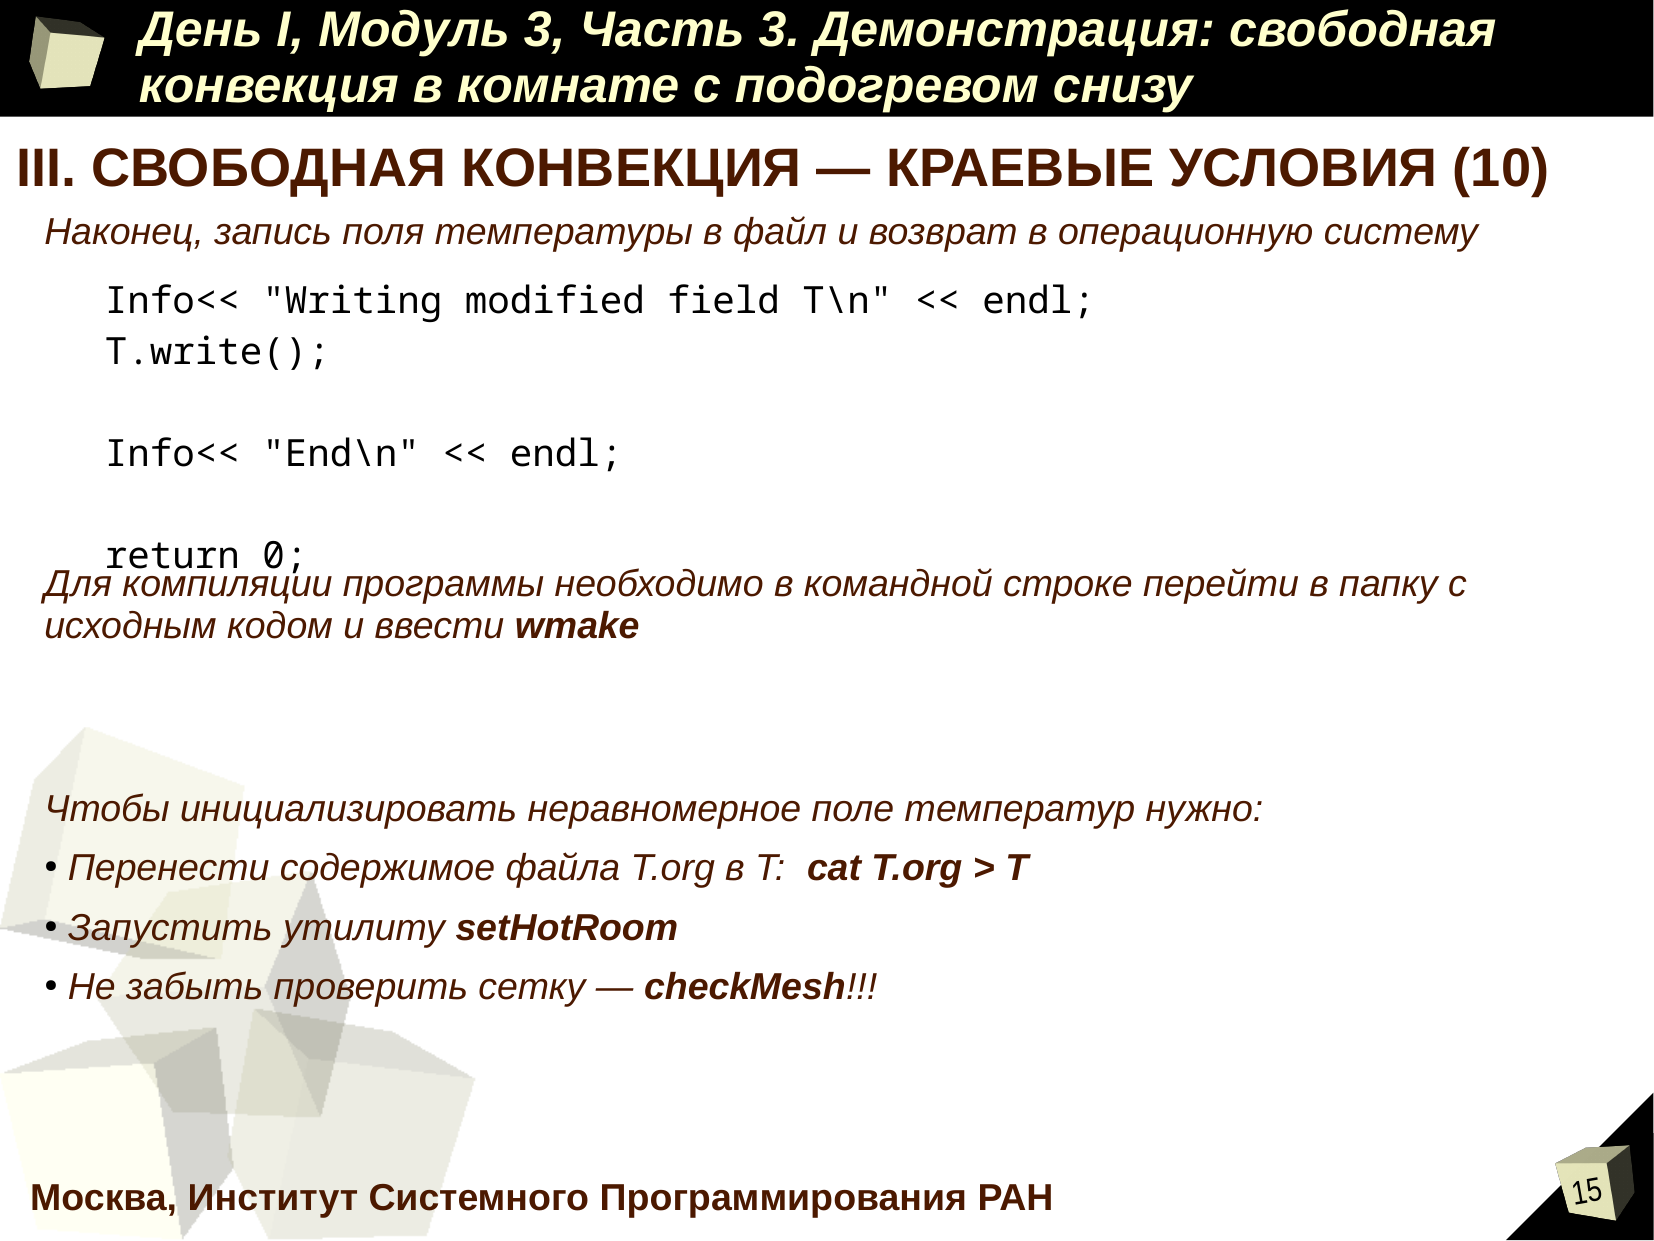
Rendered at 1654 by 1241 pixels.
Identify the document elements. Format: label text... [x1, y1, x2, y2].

text_box Info<< "Writing modified field T\n" << endl; T.write(); Info<< "End\n" << endl; return 0; [0, 265, 1654, 538]
text_box III. СВОБОДНАЯ КОНВЕКЦИЯ — КРАЕВЫЕ УСЛОВИЯ (10) [1, 130, 1654, 211]
picture [464, 1193, 472, 1198]
text_box Чтобы инициализировать неравномерное поле температур нужно: Перенести содержимое файла T.org в T: cat T.org > T Запустить утилиту setHotRoom Не забыть проверить сетку — checkMesh!!! [29, 779, 1625, 1016]
text_box Наконец, запись поля температуры в файл и возврат в операционную систему [29, 203, 1625, 261]
text_box Для компиляции программы необходимо в командной строке перейти в папку с исходным кодом и ввести wmake [29, 555, 1625, 654]
picture [0, 726, 477, 1241]
